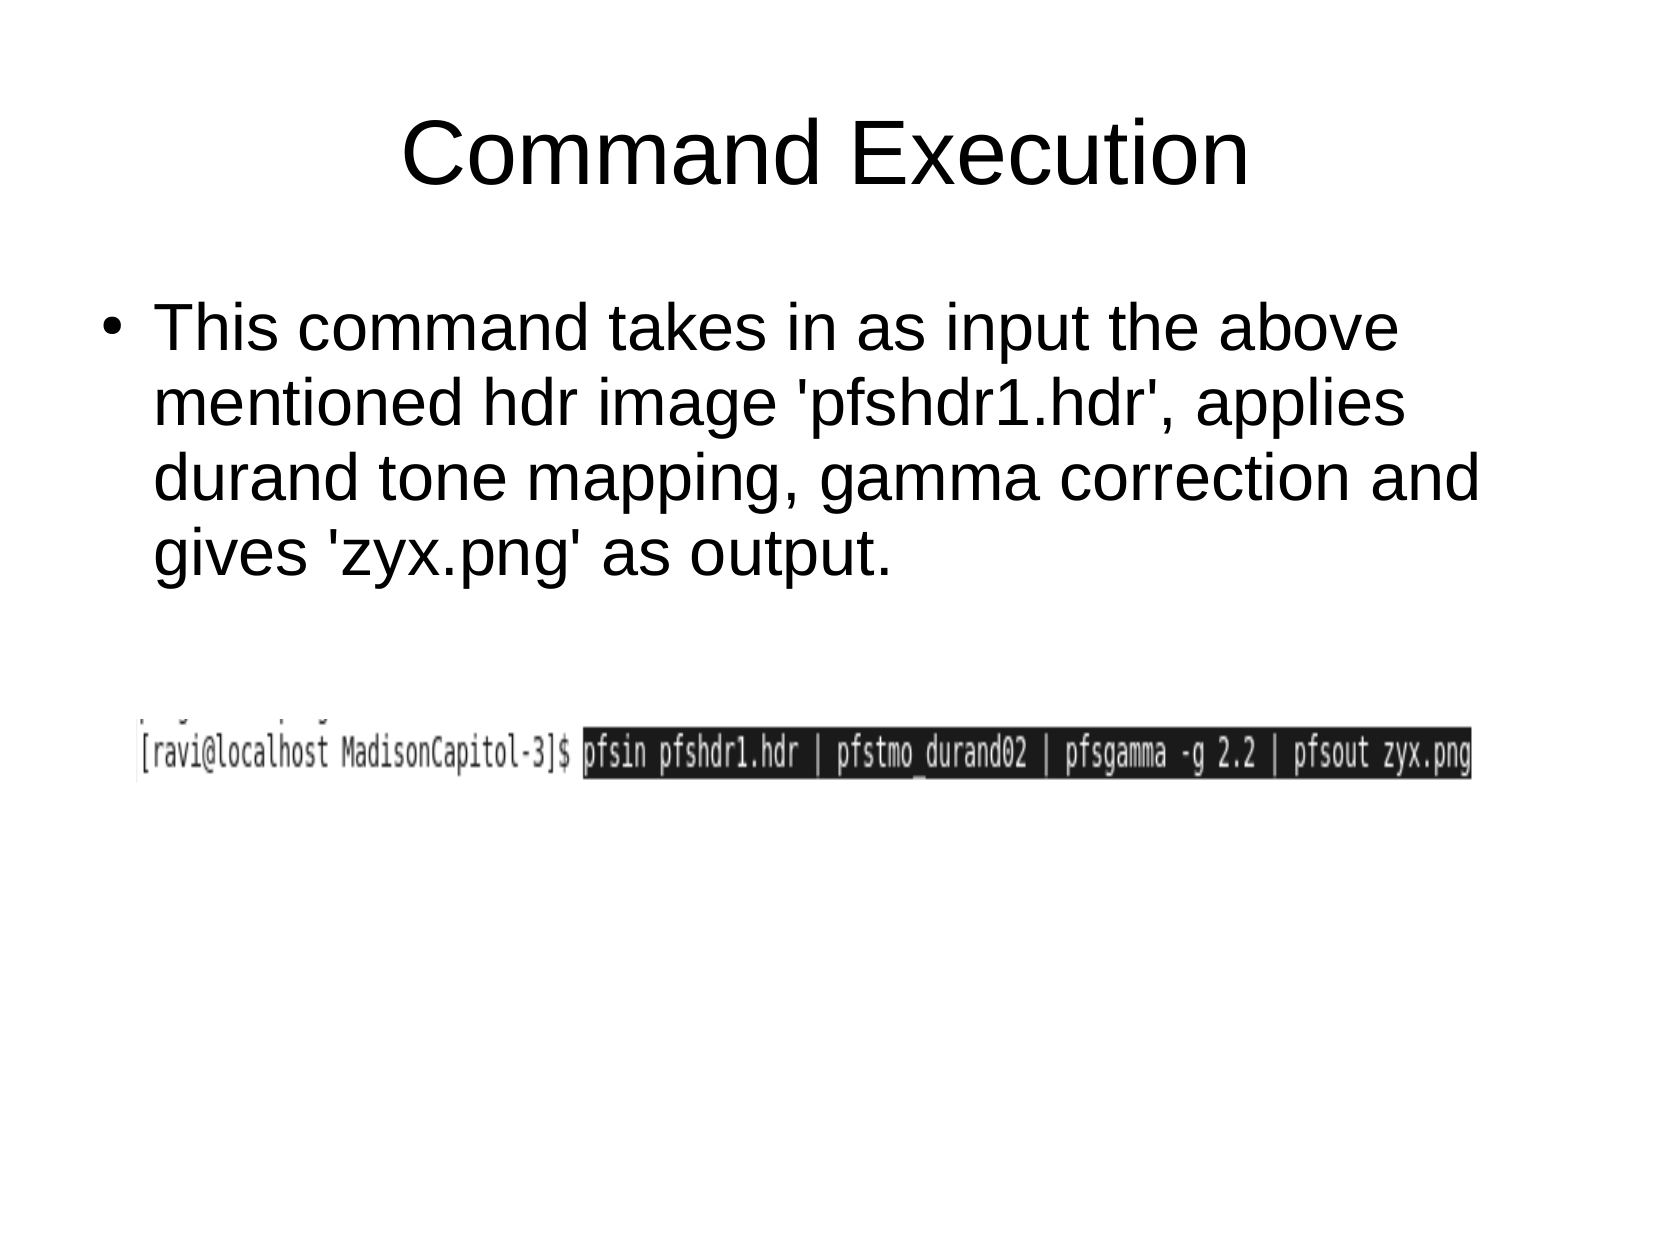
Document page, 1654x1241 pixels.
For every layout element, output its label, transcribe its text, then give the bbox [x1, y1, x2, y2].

picture [136, 719, 1486, 783]
list This command takes in as input the above mentioned hdr image 'pfshdr1.hdr', applies durand tone mapping, gamma correction and gives 'zyx.png' as output. [82, 290, 1571, 1010]
title Command Execution [82, 49, 1571, 257]
